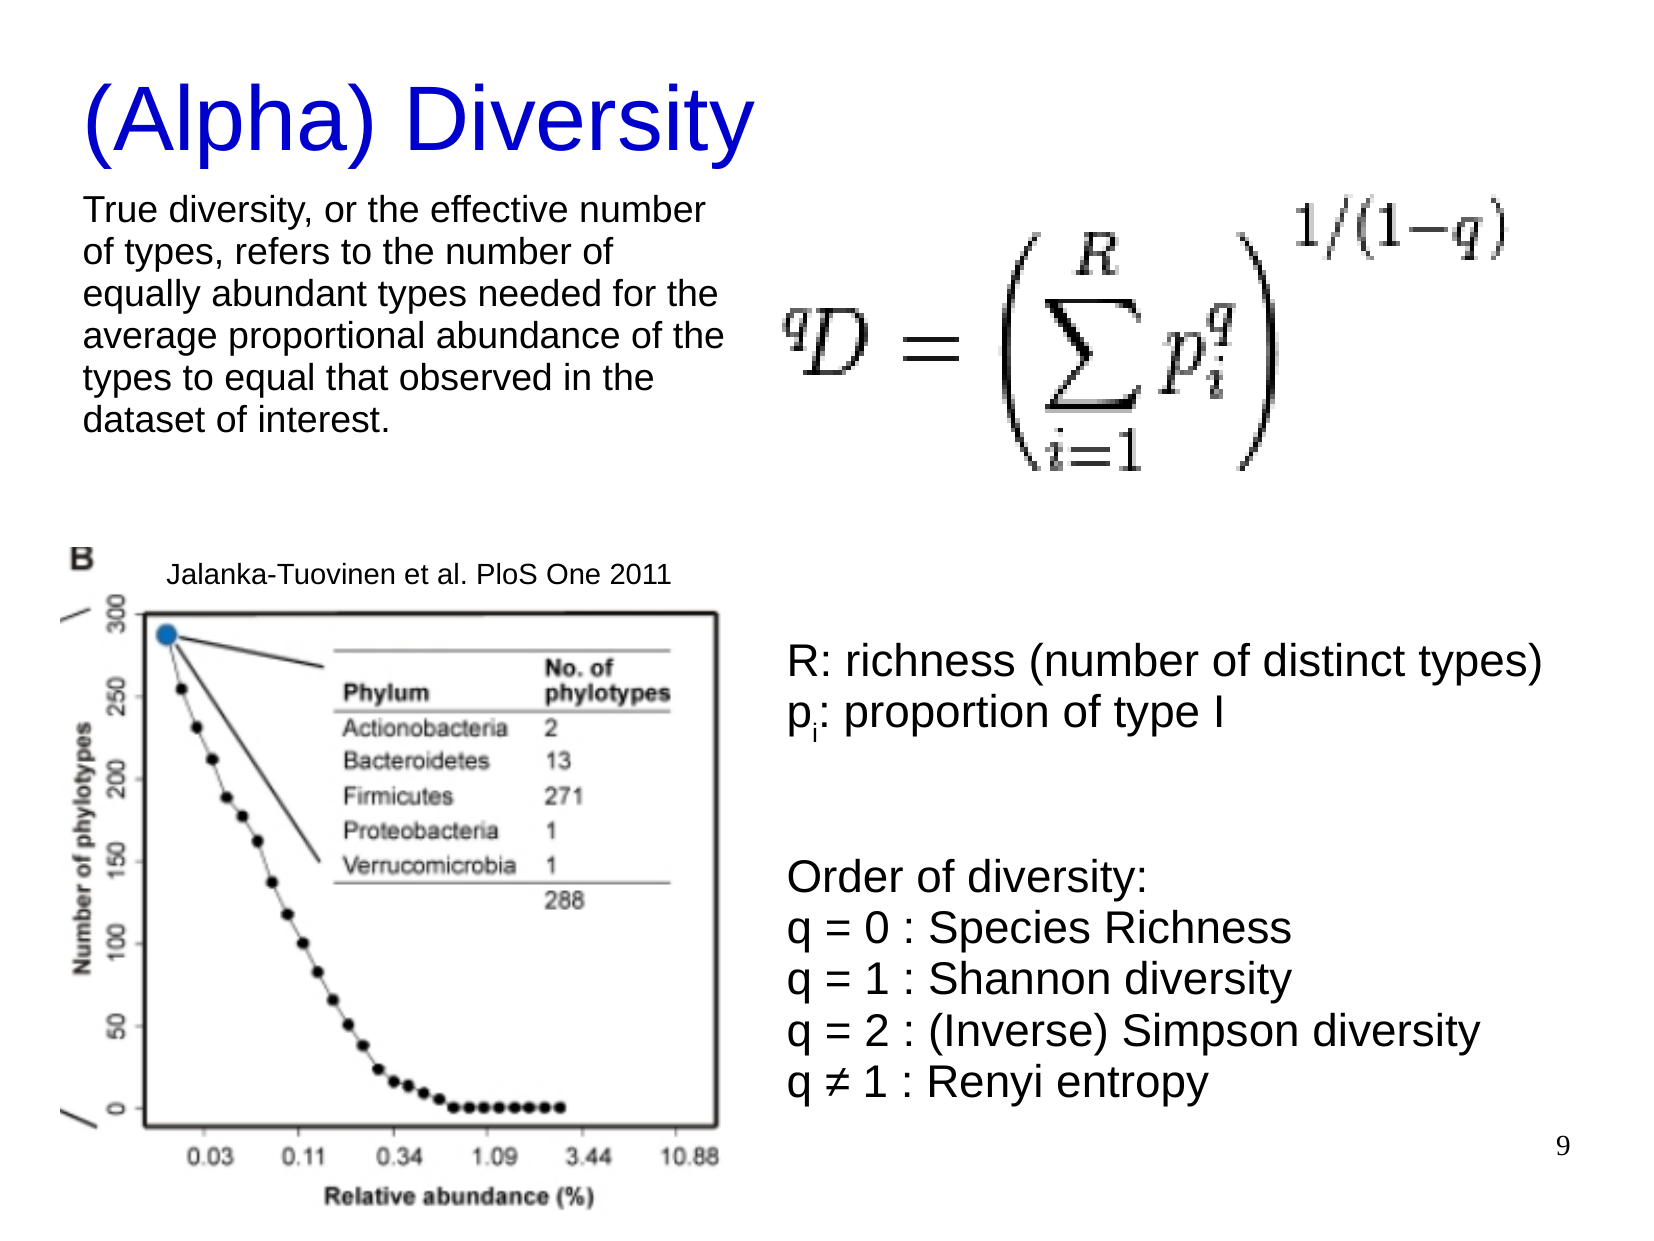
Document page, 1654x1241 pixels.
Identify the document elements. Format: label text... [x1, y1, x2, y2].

picture [60, 547, 723, 1225]
text_box R: richness (number of distinct types) pi: proportion of type I Order of diversity: q = 0 : Species Richness q = 1 : Shannon diversity q = 2 : (Inverse) Simpson diversity q ≠ 1 : Renyi entropy [771, 627, 1605, 1218]
picture [782, 194, 1509, 476]
text_box Jalanka-Tuovinen et al. PloS One 2011 [151, 550, 691, 598]
title (Alpha) Diversity [82, 49, 1571, 189]
list True diversity, or the effective number of types, refers to the number of equally abundant types needed for the average proportional abundance of the types to equal that observed in the dataset of interest. [82, 188, 742, 517]
